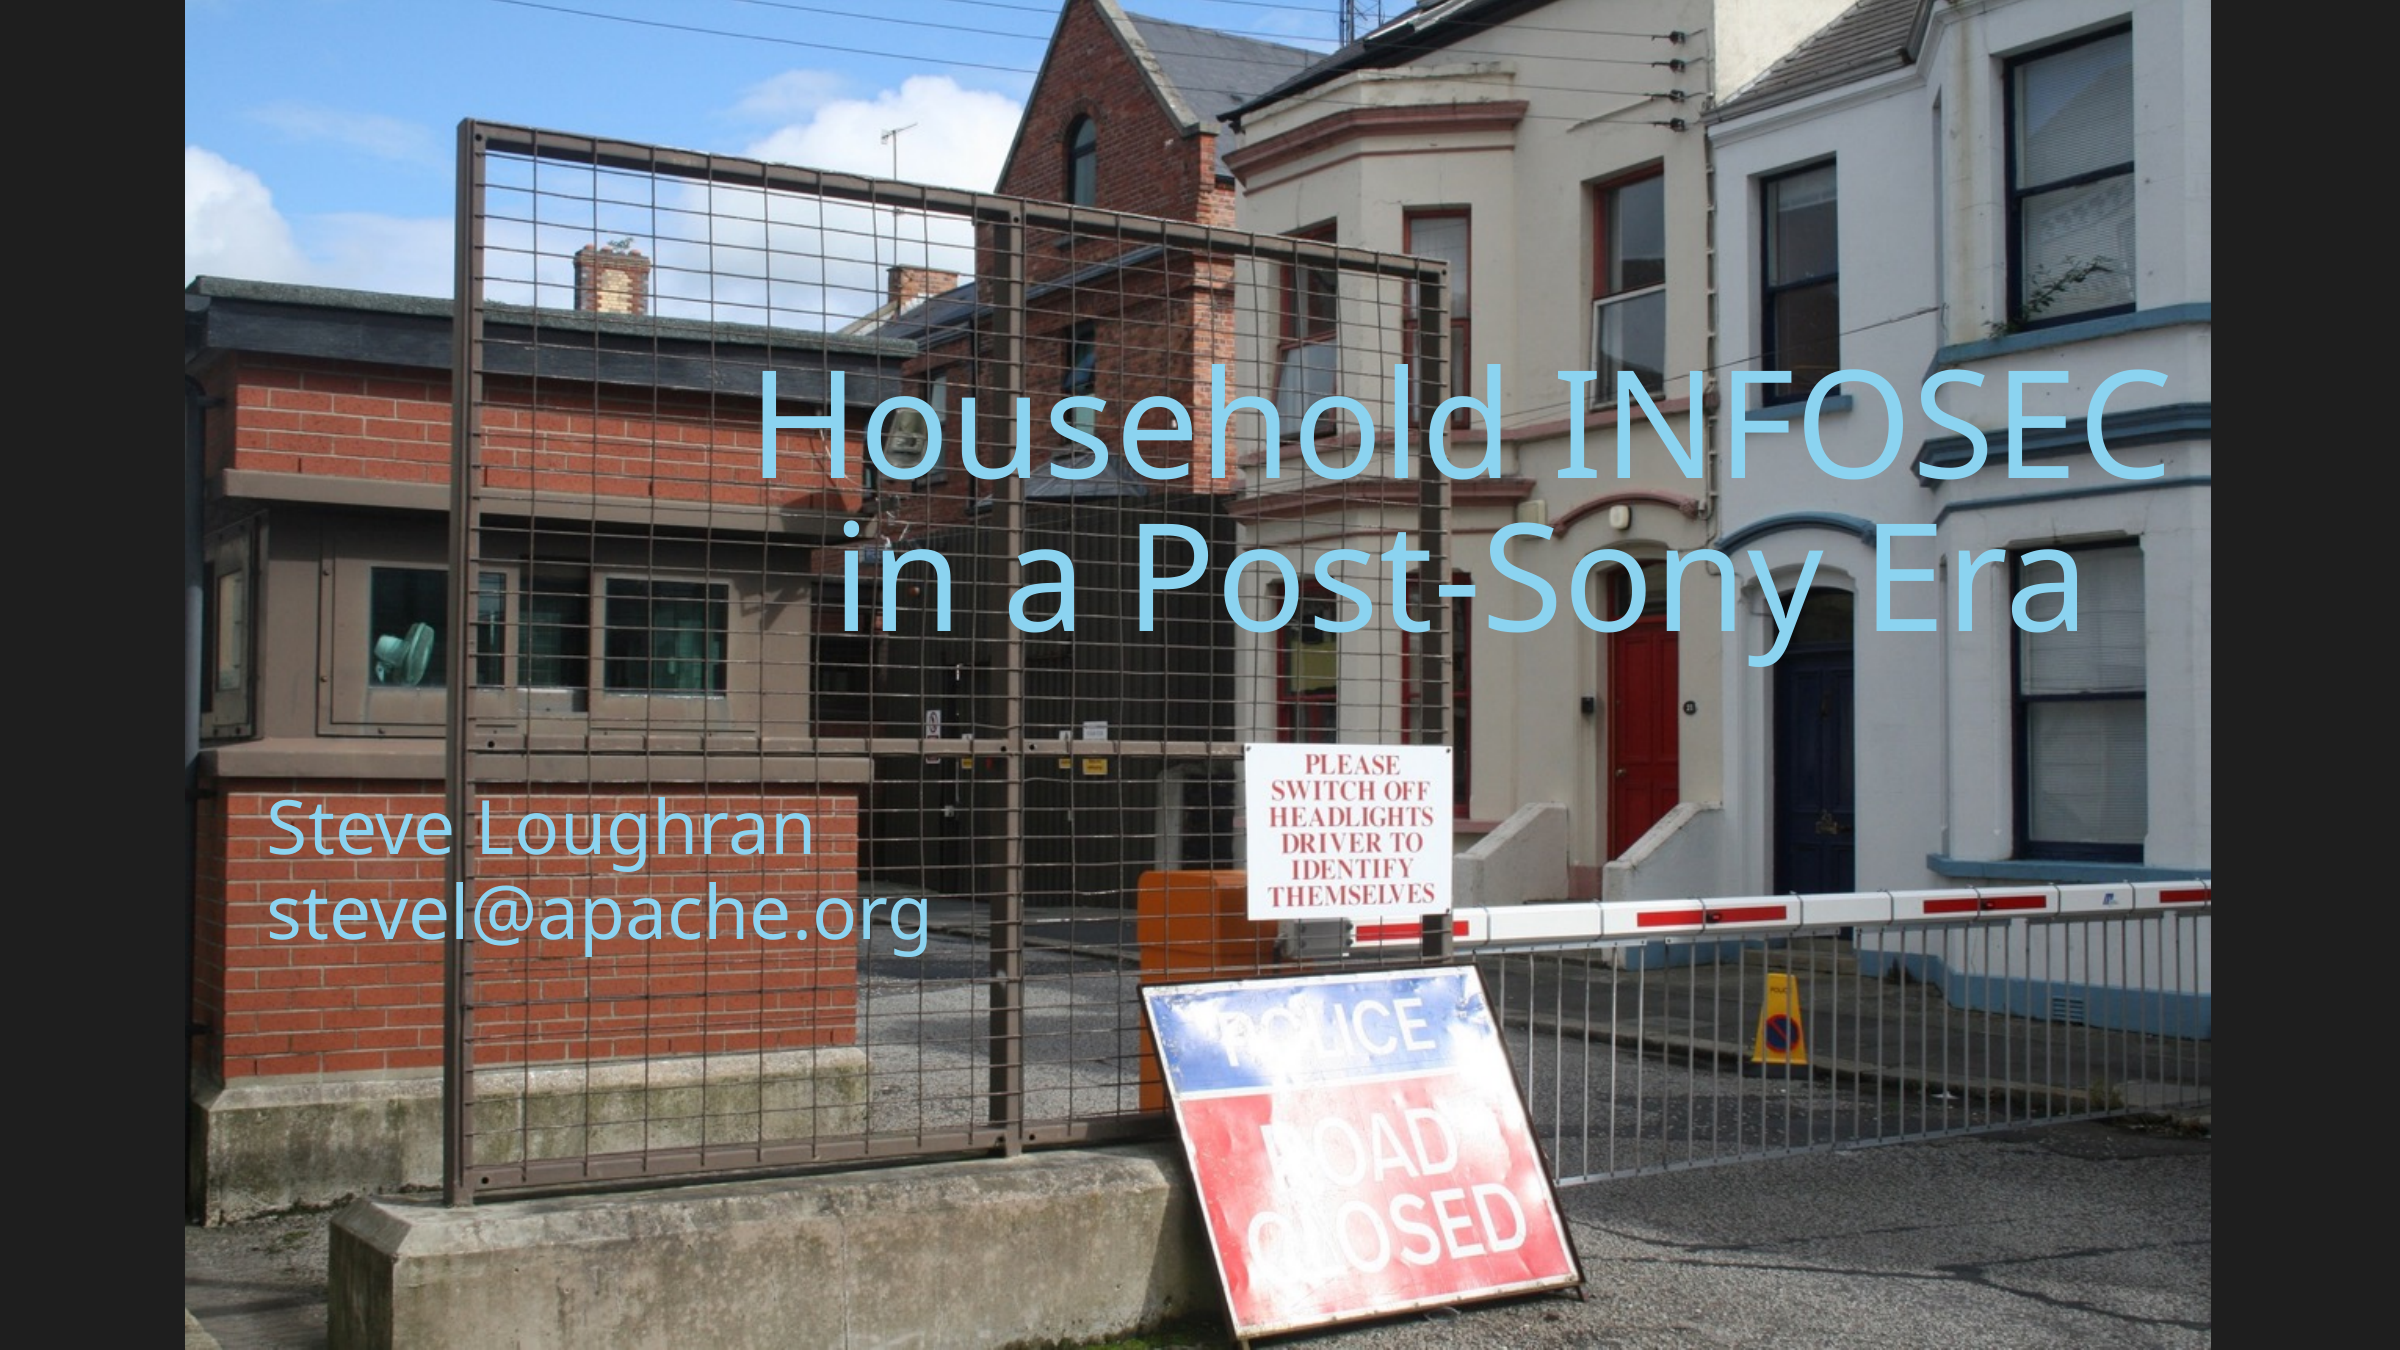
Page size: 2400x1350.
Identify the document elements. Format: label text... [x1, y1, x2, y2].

picture [1591, 614, 1625, 622]
picture [185, 0, 2211, 1350]
title Household INFOSEC in a Post-Sony Era [711, 356, 2211, 614]
picture [1244, 614, 1278, 622]
picture [1024, 614, 1056, 622]
subtitle Steve Loughran stevel@apache.org [266, 793, 1415, 1042]
picture [2027, 614, 2059, 622]
